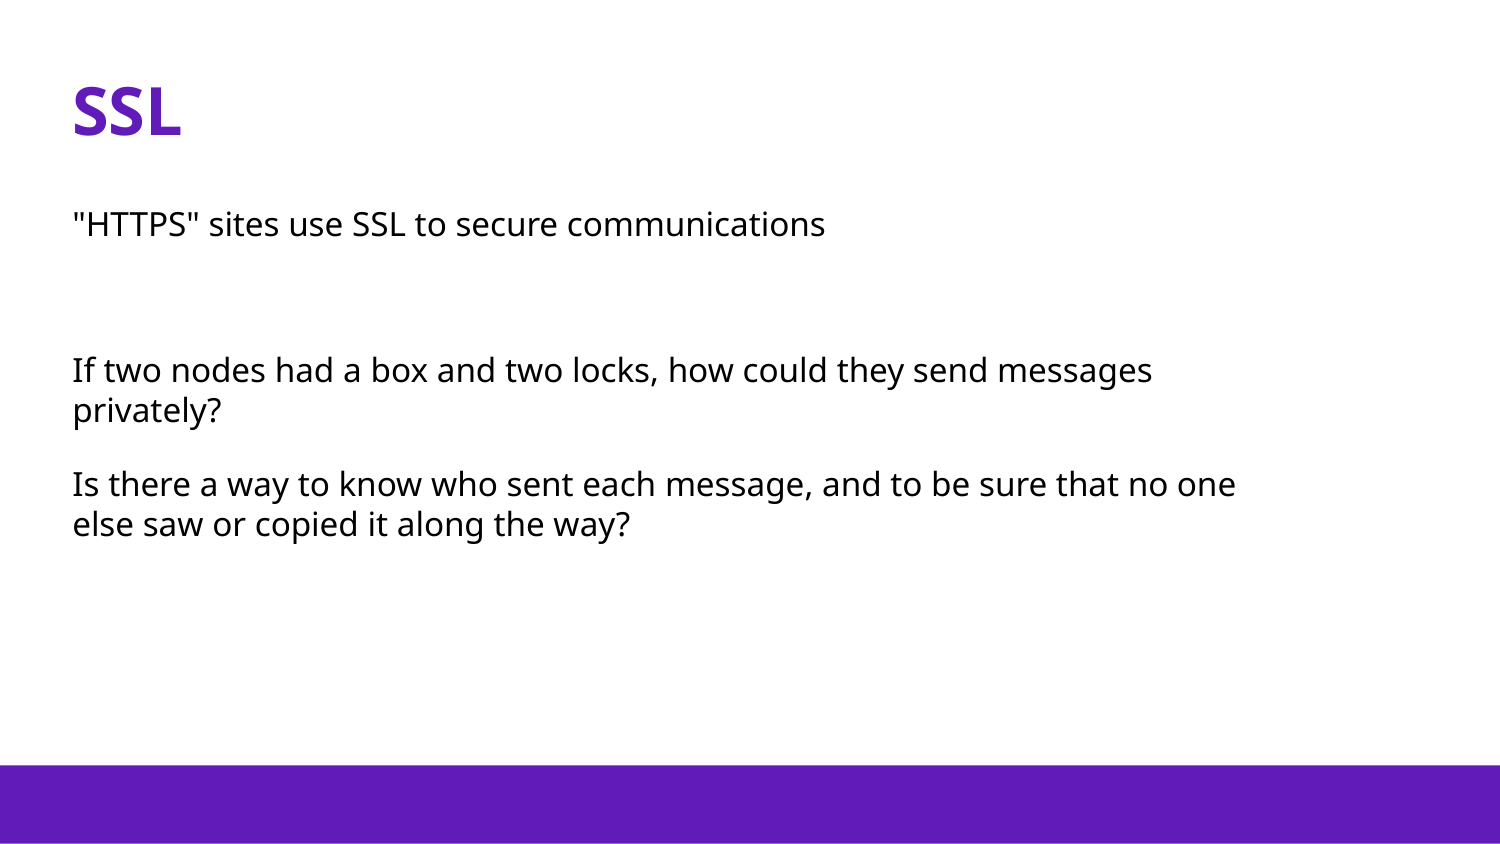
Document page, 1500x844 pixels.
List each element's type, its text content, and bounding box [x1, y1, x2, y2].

list "HTTPS" sites use SSL to secure communications If two nodes had a box and two locks, how could they send messages privately? Is there a way to know who sent each message, and to be sure that no one else saw or copied it along the way? [57, 188, 1273, 709]
title SSL [57, 54, 1273, 164]
